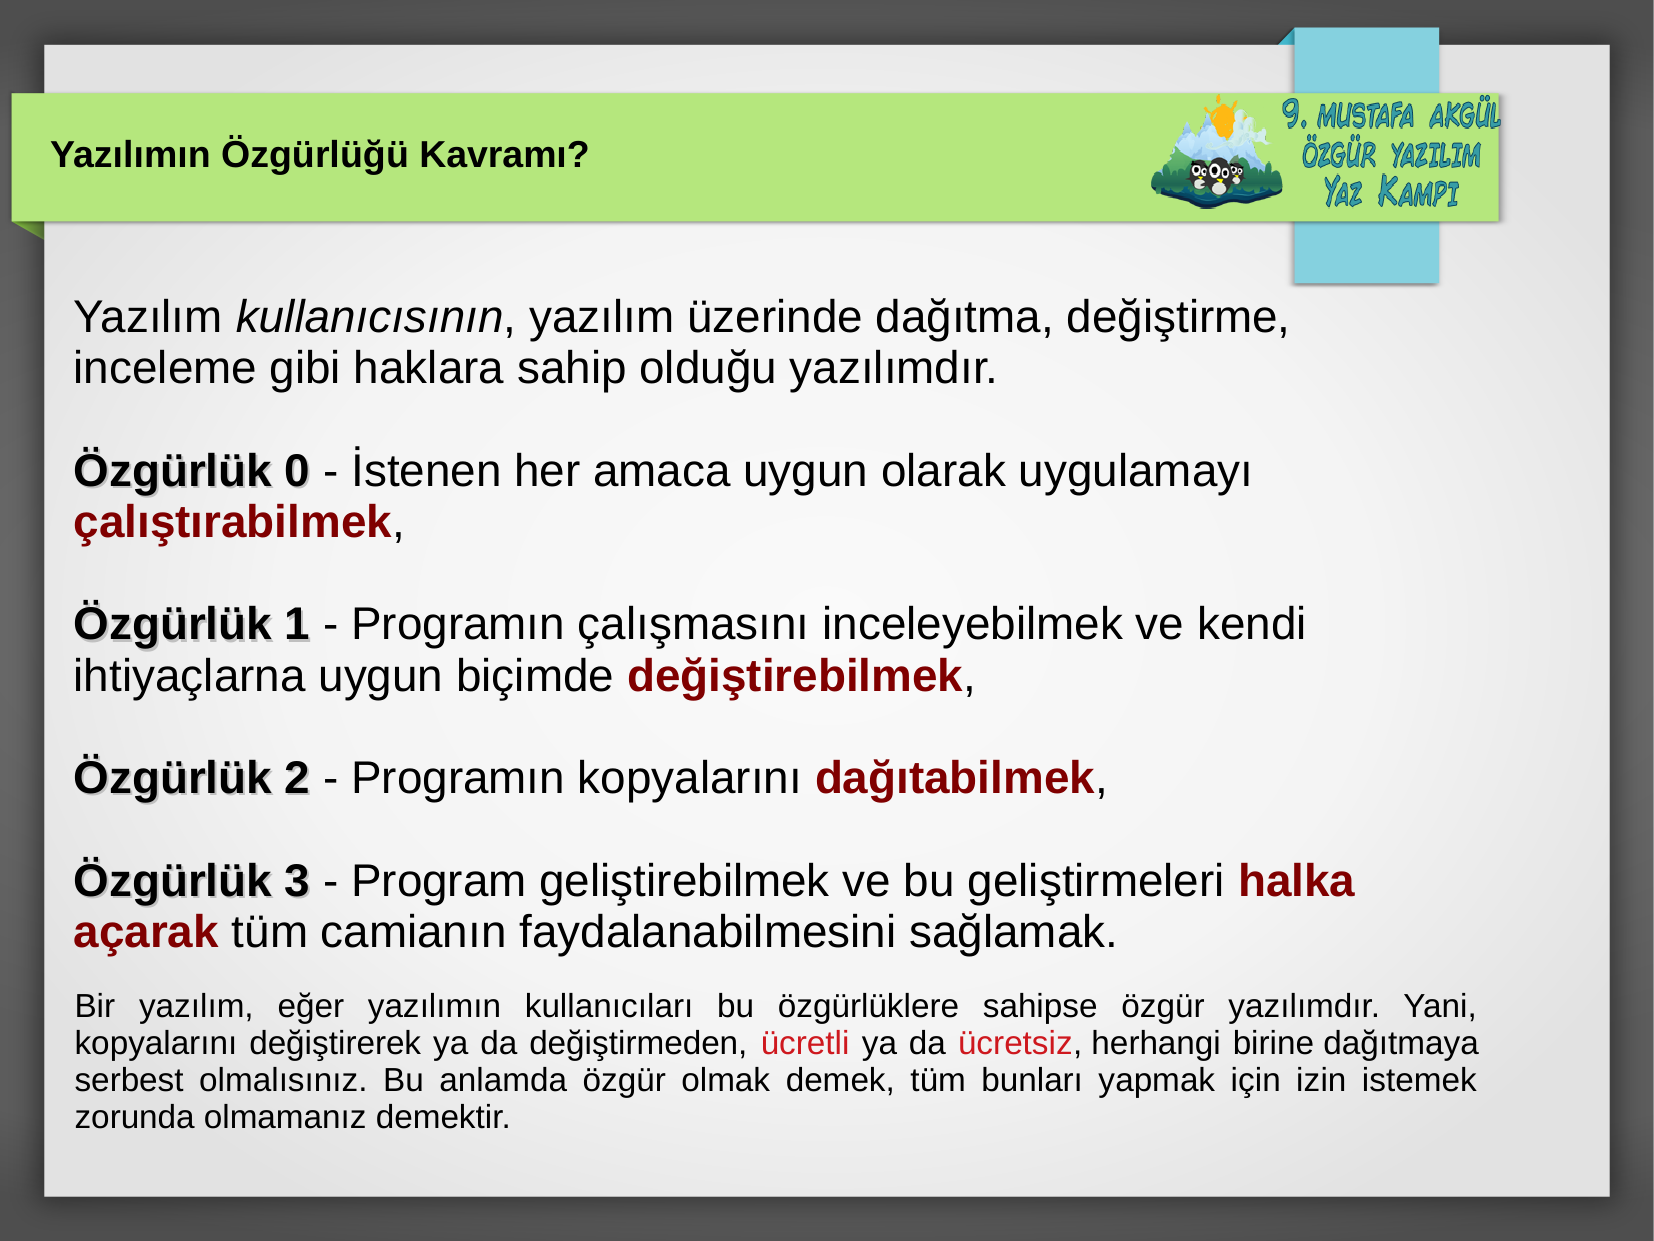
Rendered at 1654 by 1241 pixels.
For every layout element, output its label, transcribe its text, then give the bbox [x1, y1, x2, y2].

text_box Yazılım kullanıcısının, yazılım üzerinde dağıtma, değiştirme, inceleme gibi haklara sahip olduğu yazılımdır. Özgürlük 0 - İstenen her amaca uygun olarak uygulamayı çalıştırabilmek, Özgürlük 1 - Programın çalışmasını inceleyebilmek ve kendi ihtiyaçlarna uygun biçimde değiştirebilmek, Özgürlük 2 - Programın kopyalarını dağıtabilmek, Özgürlük 3 - Program geliştirebilmek ve bu geliştirmeleri halka açarak tüm camianın faydalanabilmesini sağlamak. [59, 283, 1489, 980]
text_box Bir yazılım, eğer yazılımın kullanıcıları bu özgürlüklere sahipse özgür yazılımdır. Yani, kopyalarını değiştirerek ya da değiştirmeden, ücretli ya da ücretsiz, herhangi birine dağıtmaya serbest olmalısınız. Bu anlamda özgür olmak demek, tüm bunları yapmak için izin istemek zorunda olmamanız demektir. [59, 980, 1495, 1214]
text_box Yazılımın Özgürlüğü Kavramı? [35, 126, 1151, 202]
picture [0, 0, 1654, 1241]
